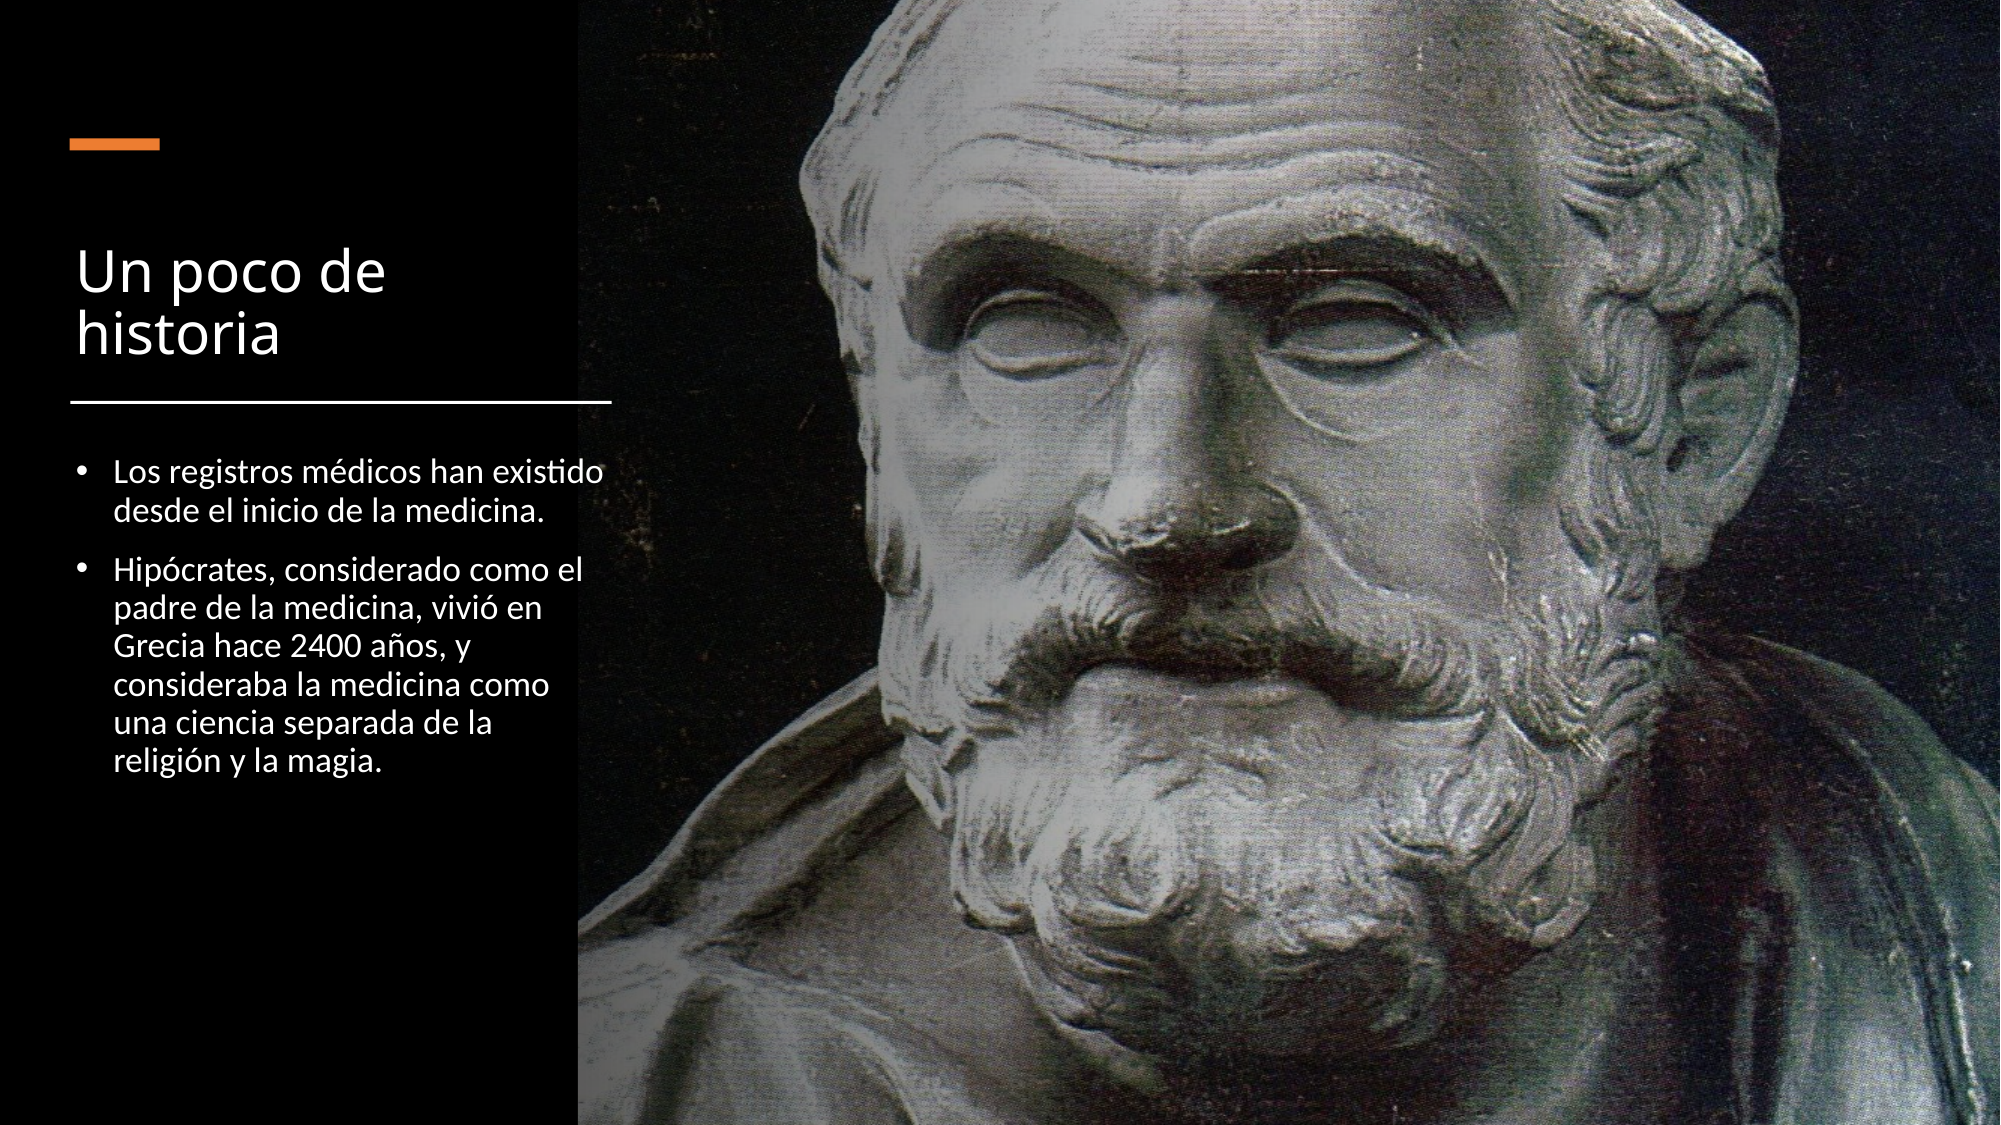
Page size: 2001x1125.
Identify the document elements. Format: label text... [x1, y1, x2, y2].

picture [1601, 0, 2000, 1125]
list Los registros médicos han existido desde el inicio de la medicina. Hipócrates, considerado como el padre de la medicina, vivió en Grecia hace 2400 años, y consideraba la medicina como una ciencia separada de la religión y la magia. [60, 445, 625, 972]
title Un poco de historia [60, 190, 625, 375]
text_box [0, 0, 1601, 1125]
